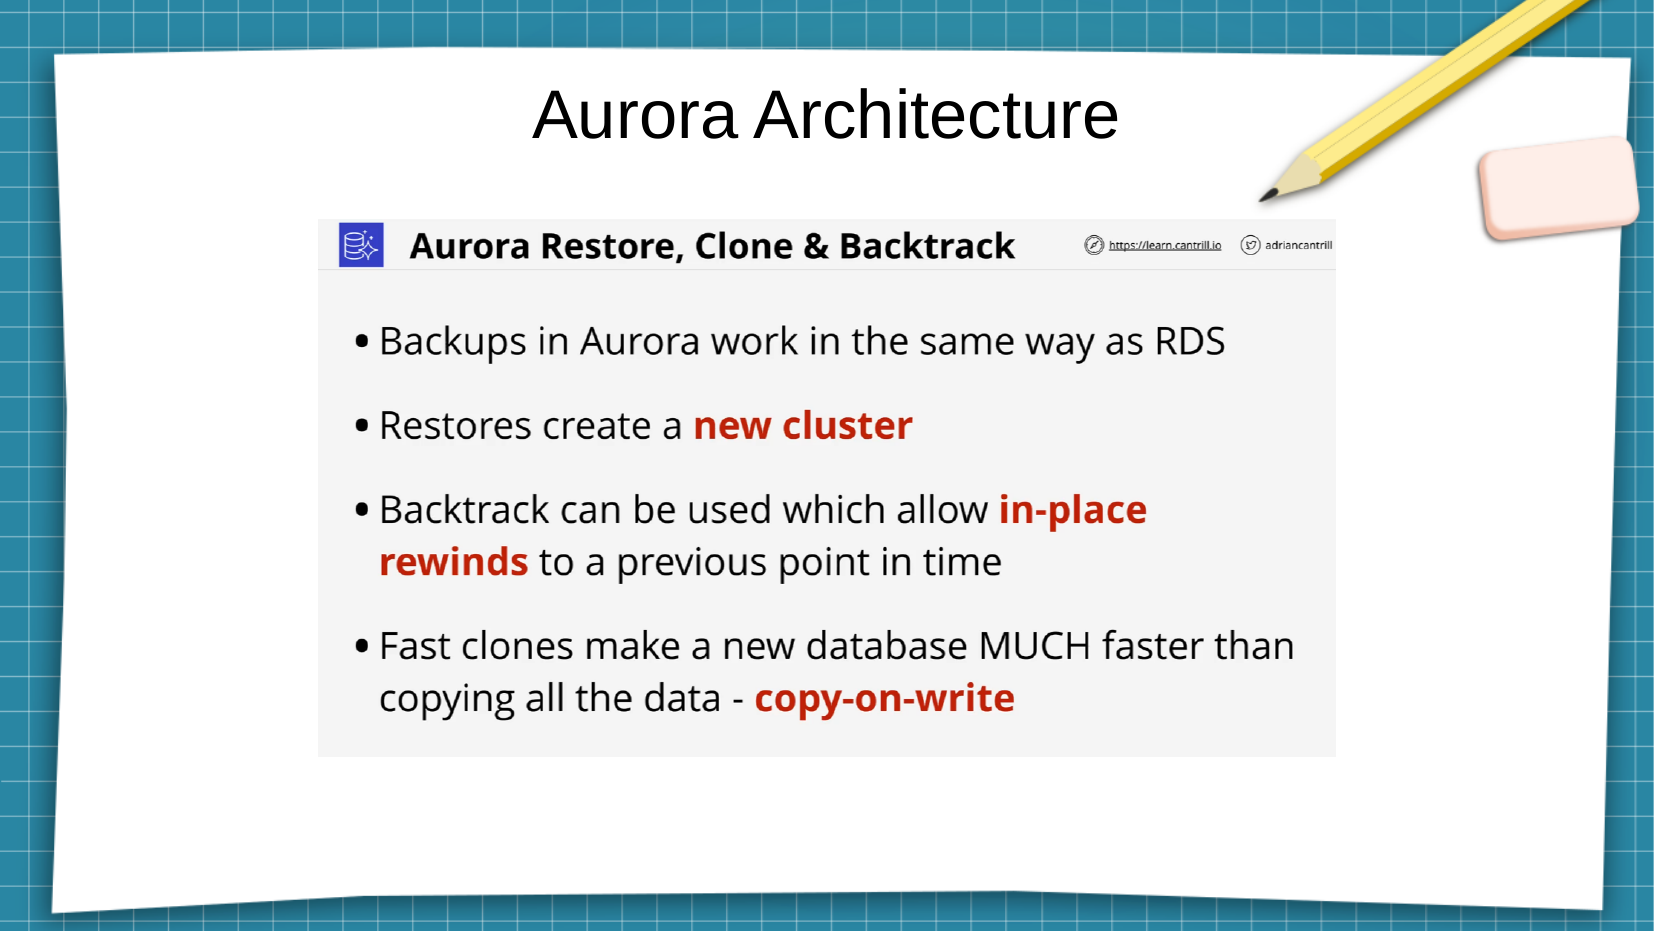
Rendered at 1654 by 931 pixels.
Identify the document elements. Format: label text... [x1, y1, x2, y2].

picture [0, 0, 1654, 931]
title Aurora Architecture [82, 37, 1571, 193]
